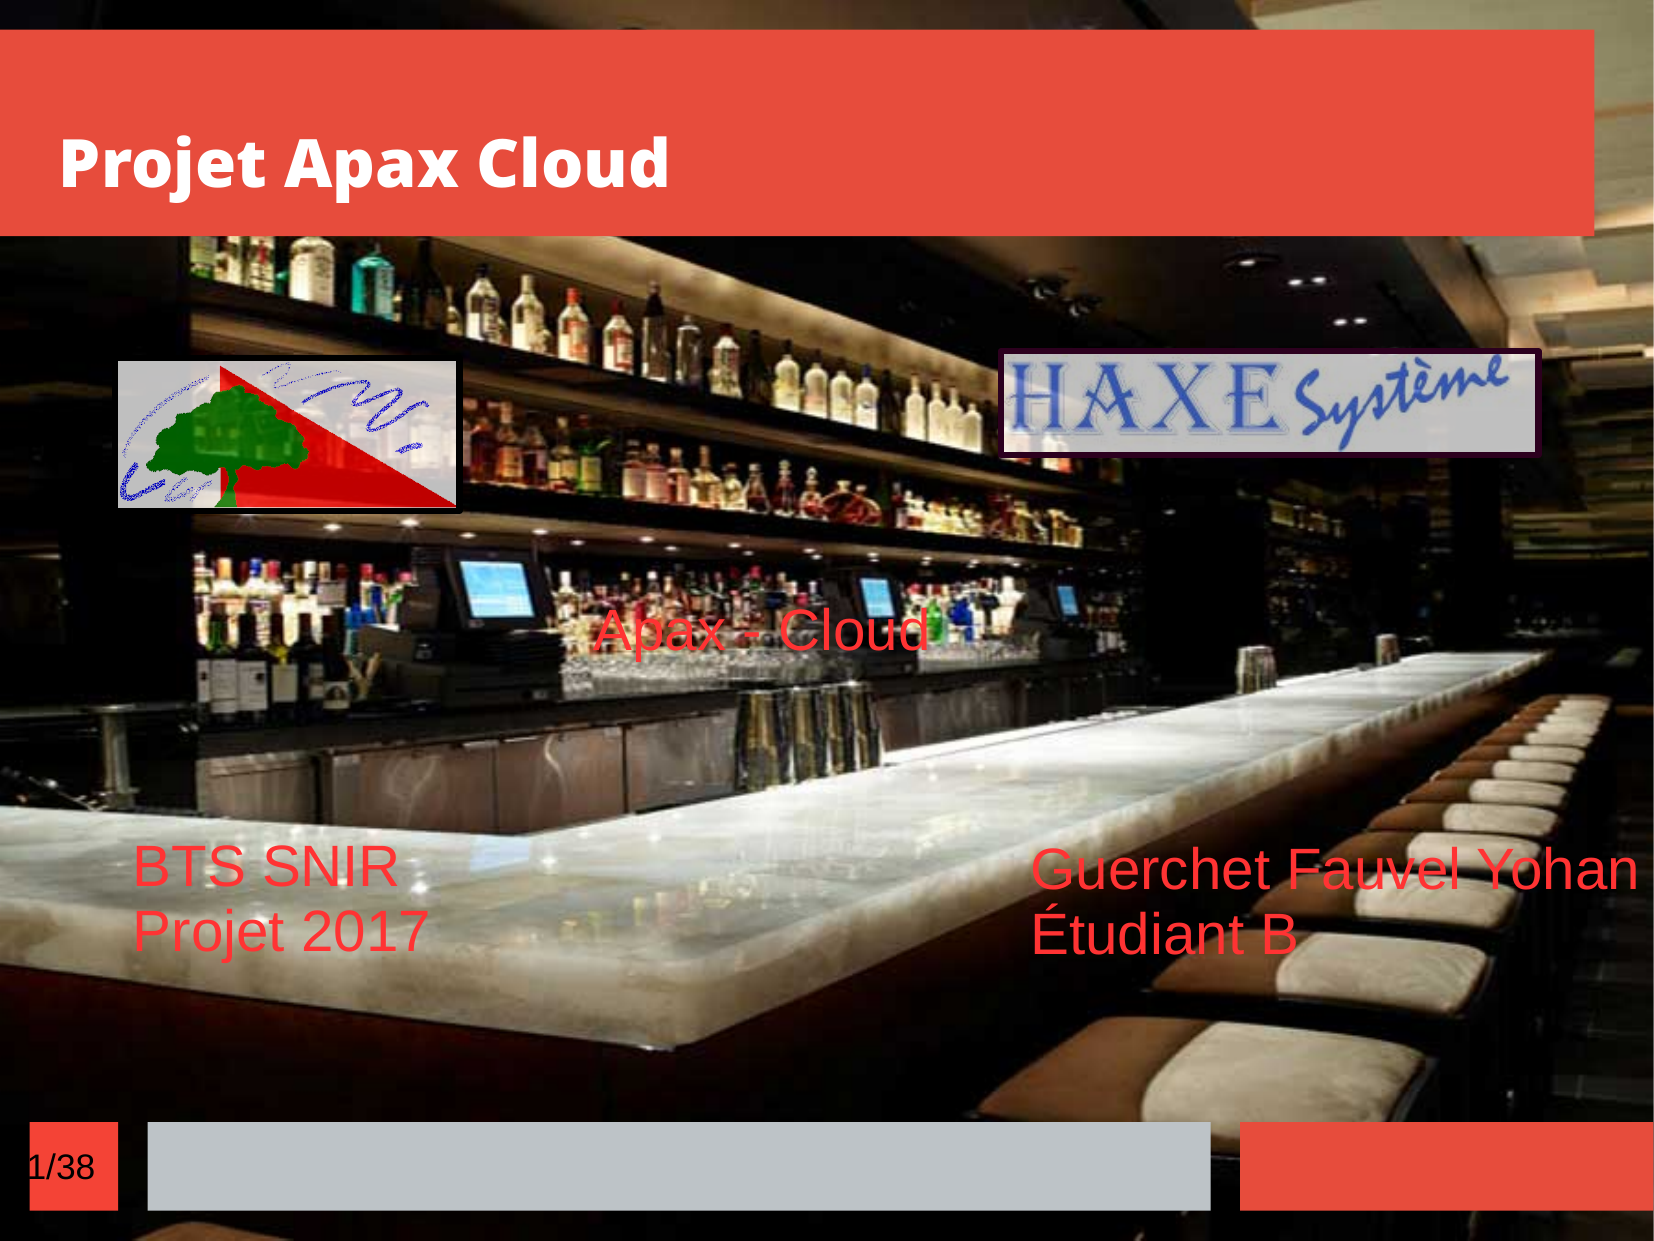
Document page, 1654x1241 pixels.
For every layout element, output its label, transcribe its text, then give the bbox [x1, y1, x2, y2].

title Projet Apax Cloud [59, 59, 1595, 207]
text_box Guerchet Fauvel Yohan Étudiant B [1015, 829, 1654, 1040]
text_box BTS SNIR Projet 2017 [118, 826, 579, 981]
text_box Apax - Cloud [578, 590, 981, 686]
text_box <numéro>/38 [11, 1139, 659, 1241]
picture [0, 0, 1654, 1241]
